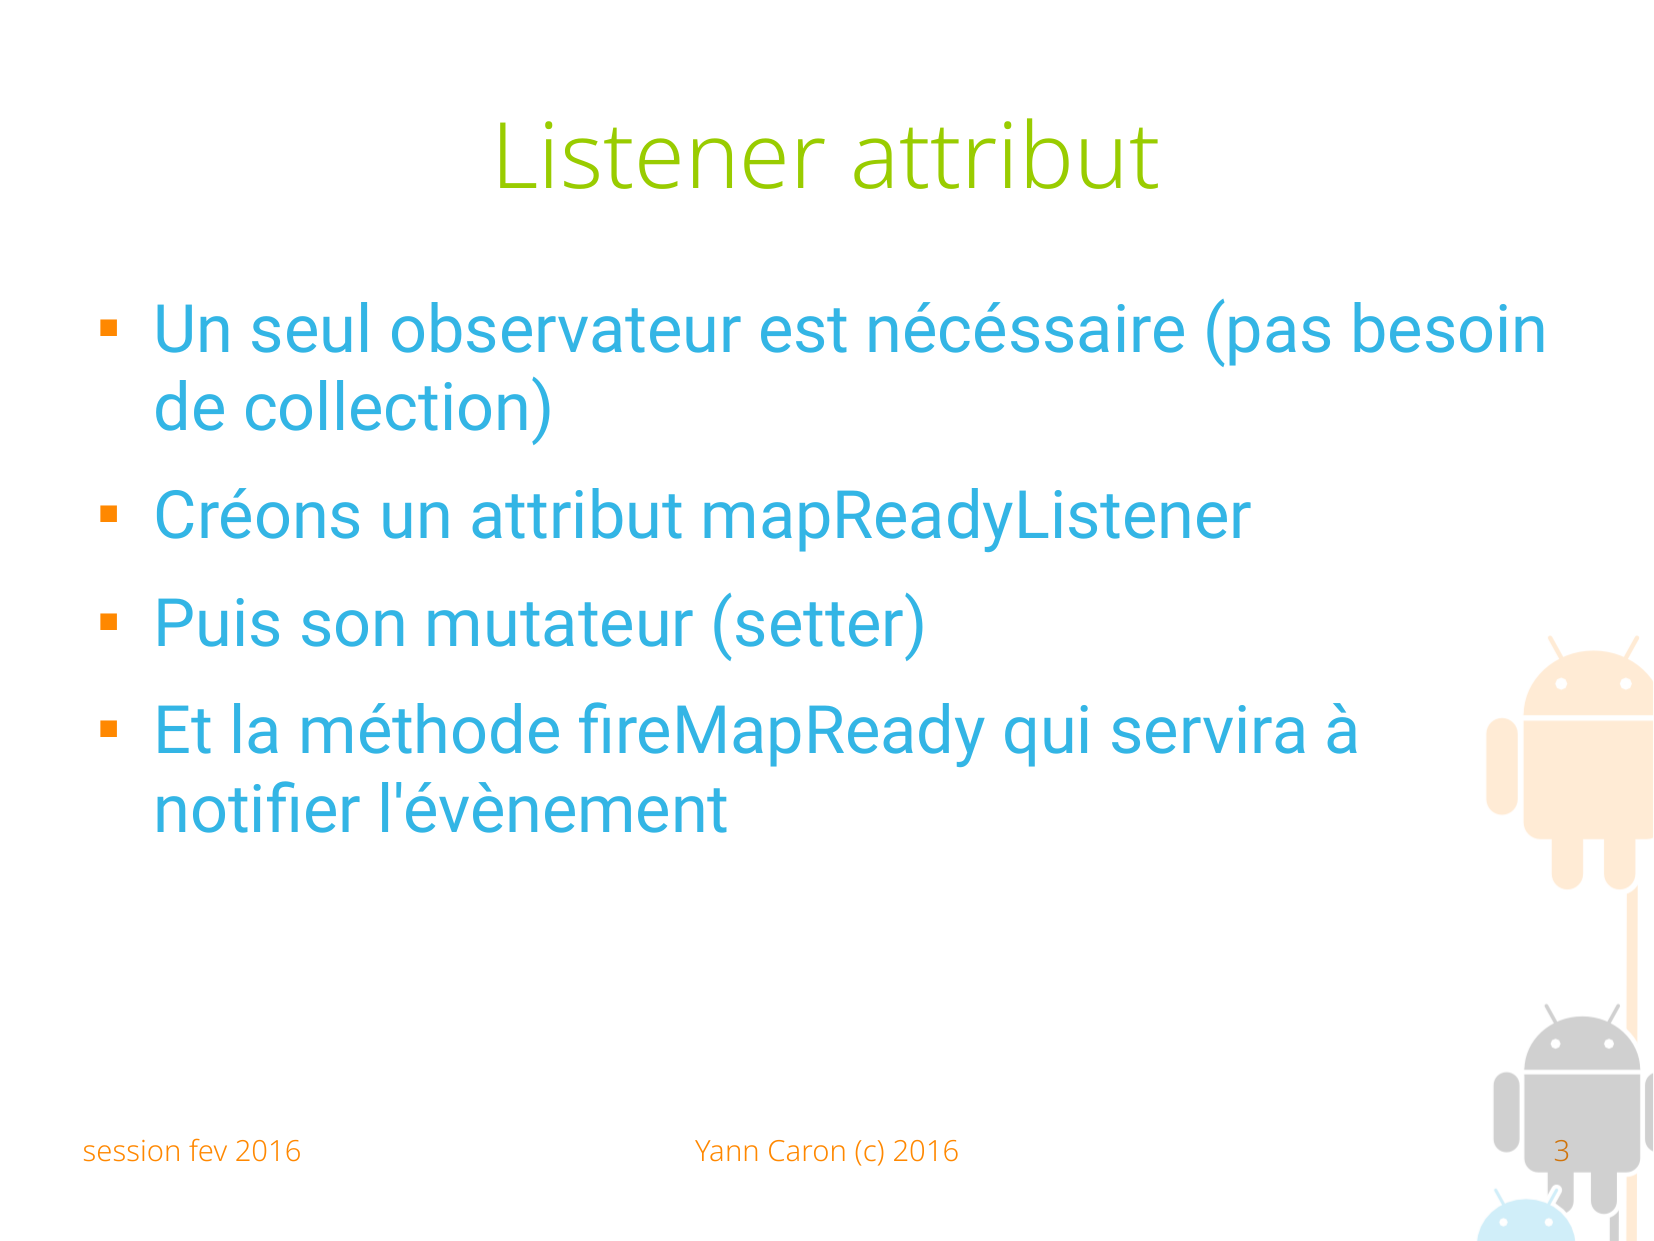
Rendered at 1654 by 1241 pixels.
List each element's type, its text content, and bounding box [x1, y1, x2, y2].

title Listener attribut [82, 49, 1571, 257]
picture [240, 423, 1654, 1241]
list Un seul observateur est nécéssaire (pas besoin de collection) Créons un attribut mapReadyListener Puis son mutateur (setter) Et la méthode fireMapReady qui servira à notifier l'évènement [82, 290, 1571, 1010]
